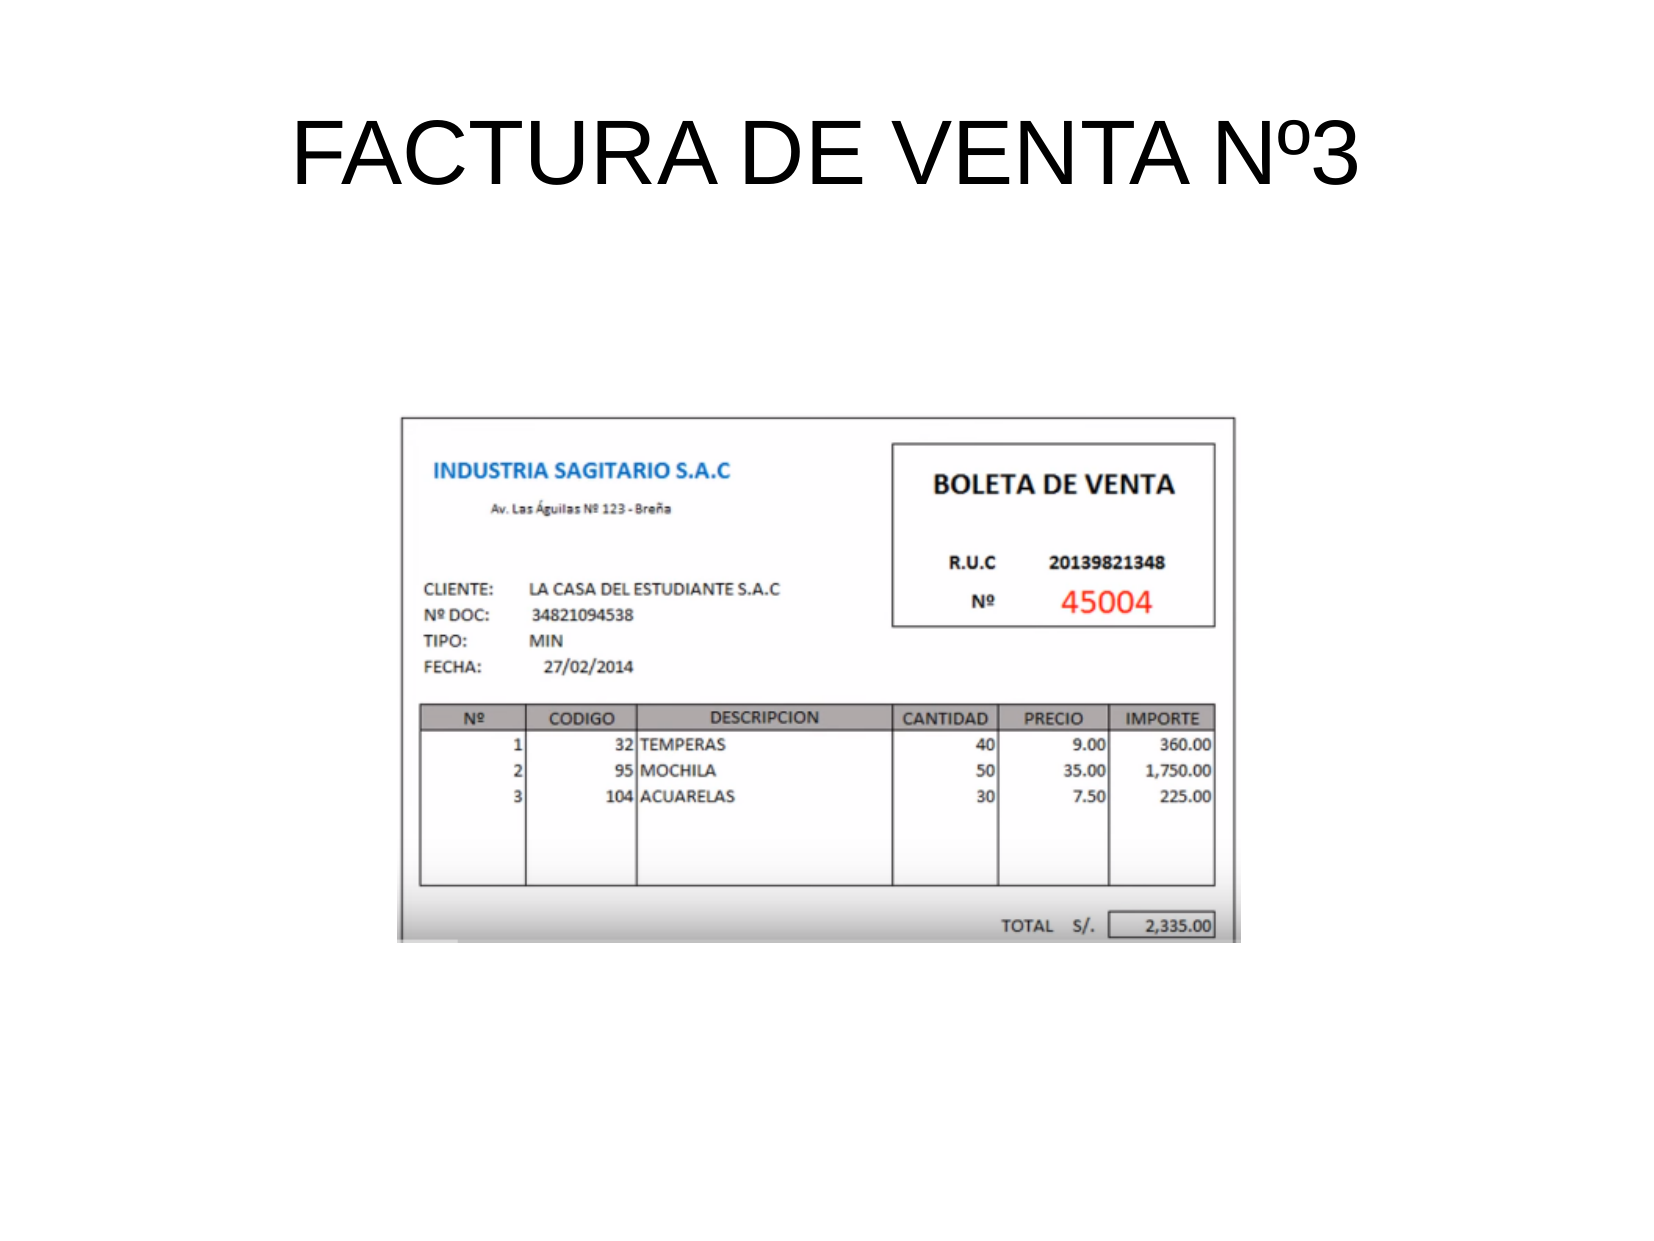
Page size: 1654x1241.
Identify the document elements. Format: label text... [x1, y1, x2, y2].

picture [397, 413, 1241, 944]
title FACTURA DE VENTA Nº3 [82, 49, 1571, 257]
